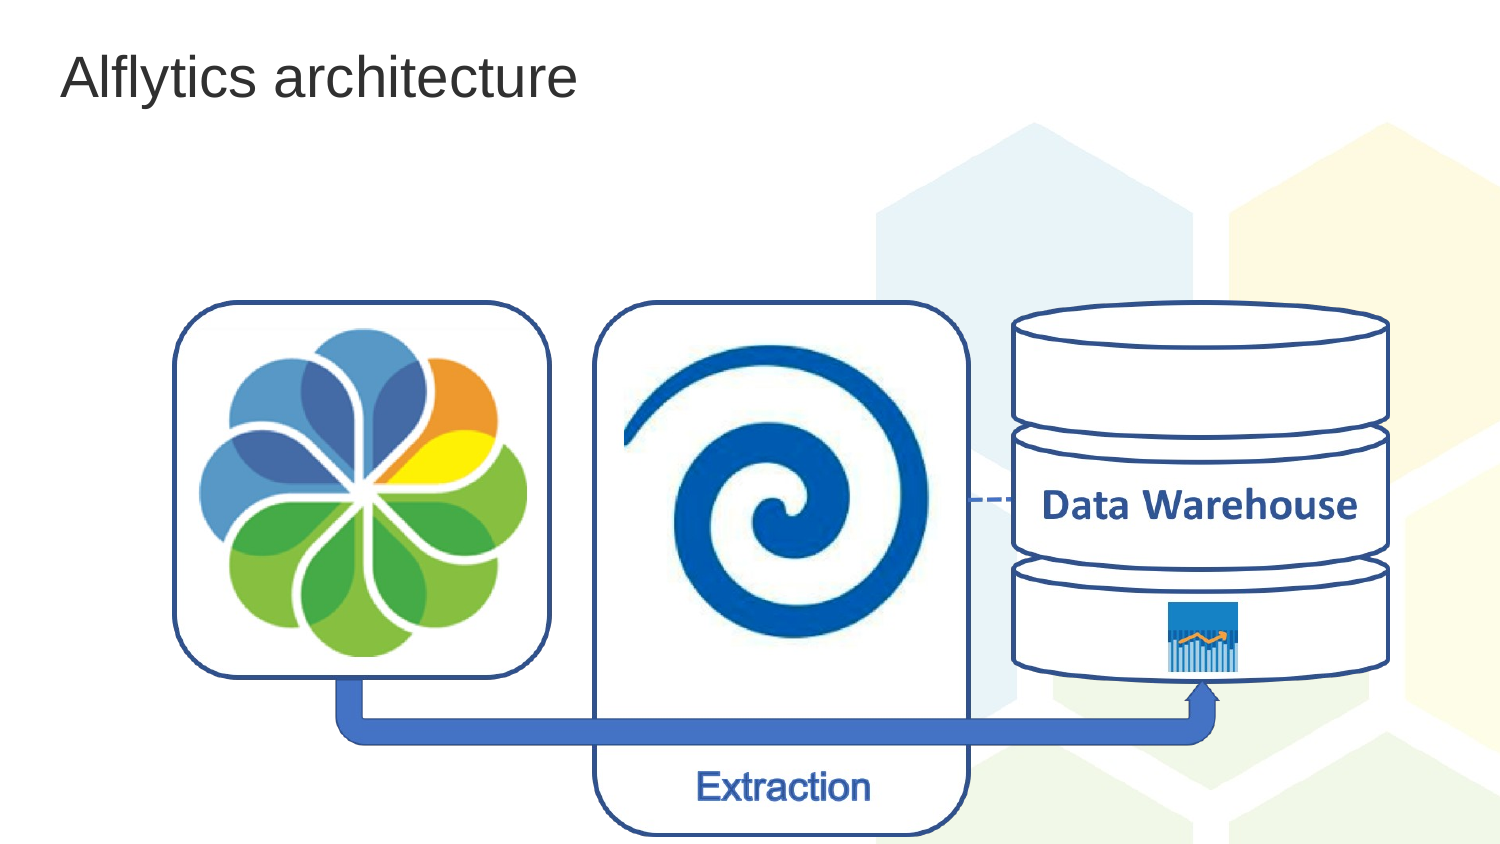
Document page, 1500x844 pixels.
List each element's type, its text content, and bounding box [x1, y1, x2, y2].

title Alflytics architecture [45, 24, 1443, 118]
picture [0, 0, 1500, 844]
